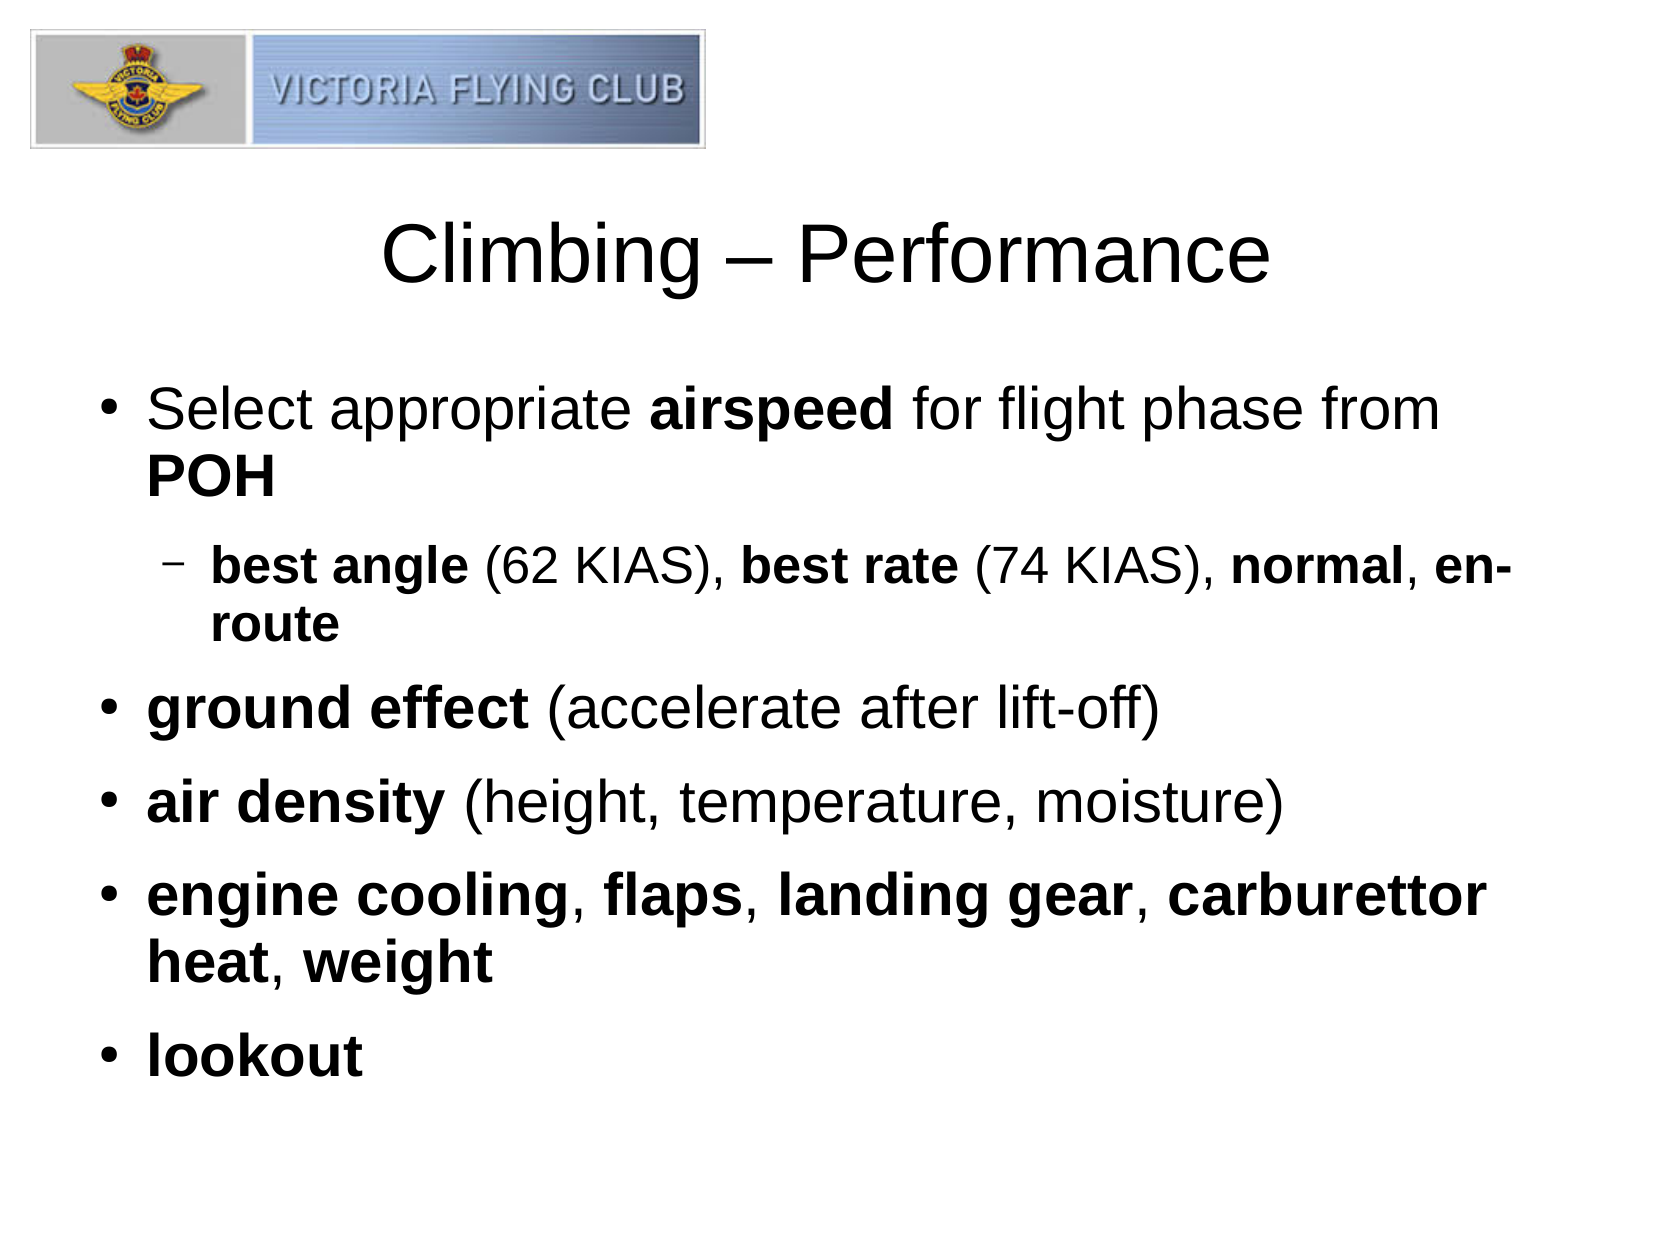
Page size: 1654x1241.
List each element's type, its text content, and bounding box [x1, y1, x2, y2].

title Climbing – Performance [82, 150, 1571, 358]
picture [30, 29, 706, 149]
list Select appropriate airspeed for flight phase from POH best angle (62 KIAS), best rate (74 KIAS), normal, en-route ground effect (accelerate after lift-off) air density (height, temperature, moisture) engine cooling, flaps, landing gear, carburettor heat, weight lookout [82, 375, 1571, 1095]
